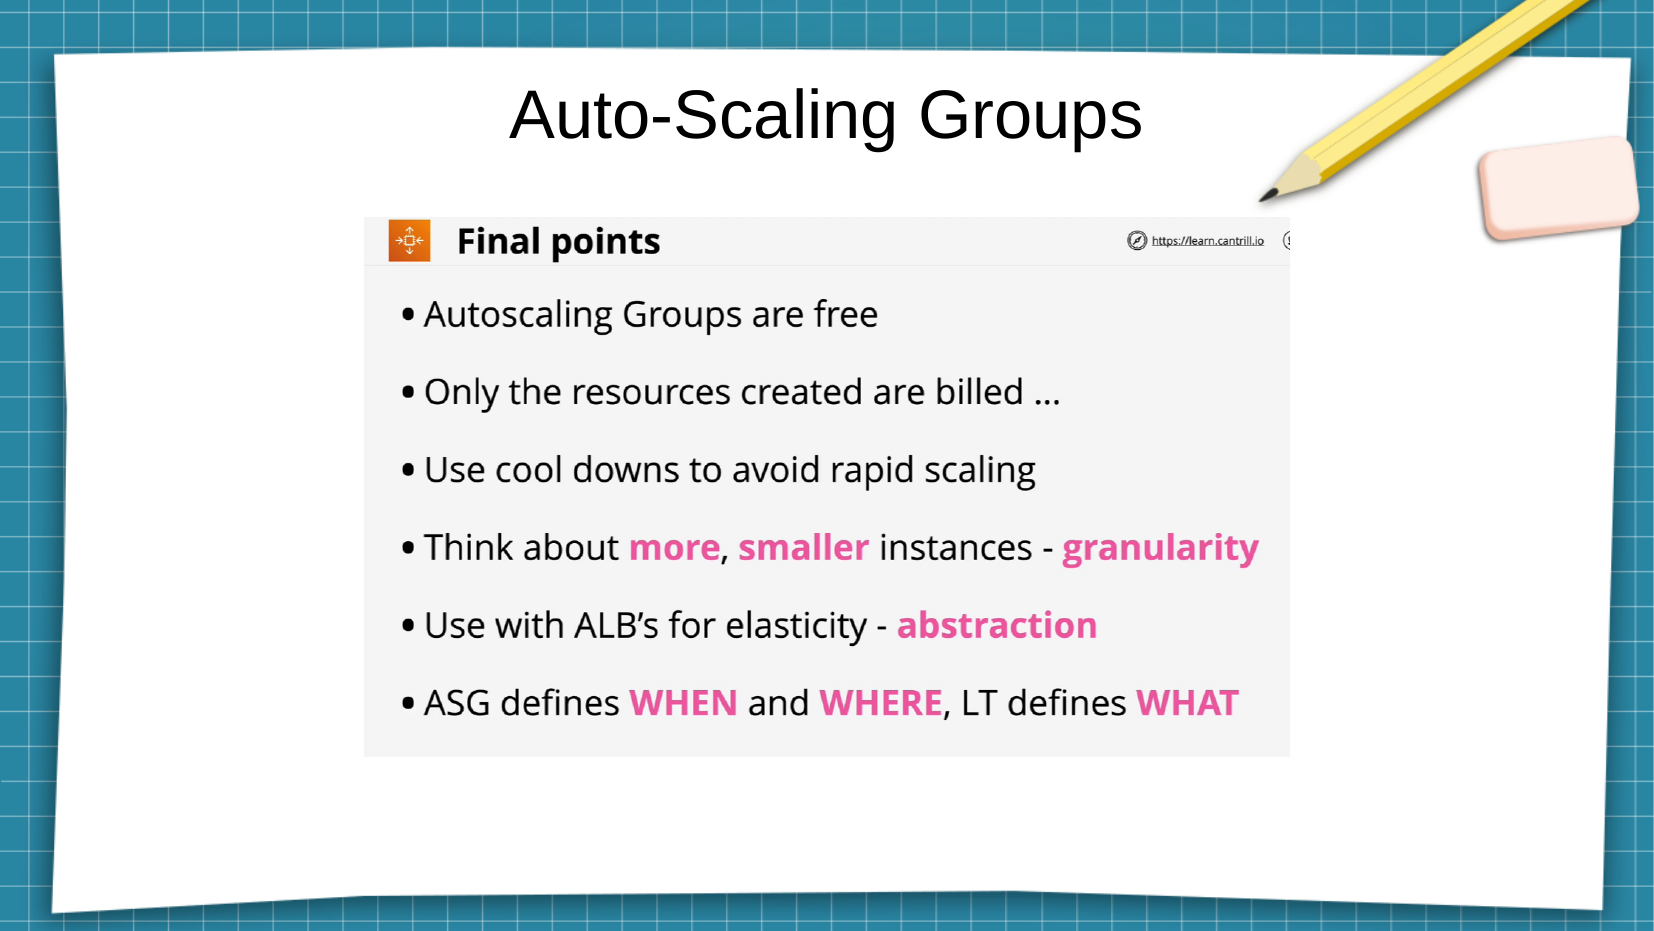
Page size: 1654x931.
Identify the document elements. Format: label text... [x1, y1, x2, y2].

title Auto-Scaling Groups [82, 37, 1571, 193]
picture [0, 0, 1654, 931]
